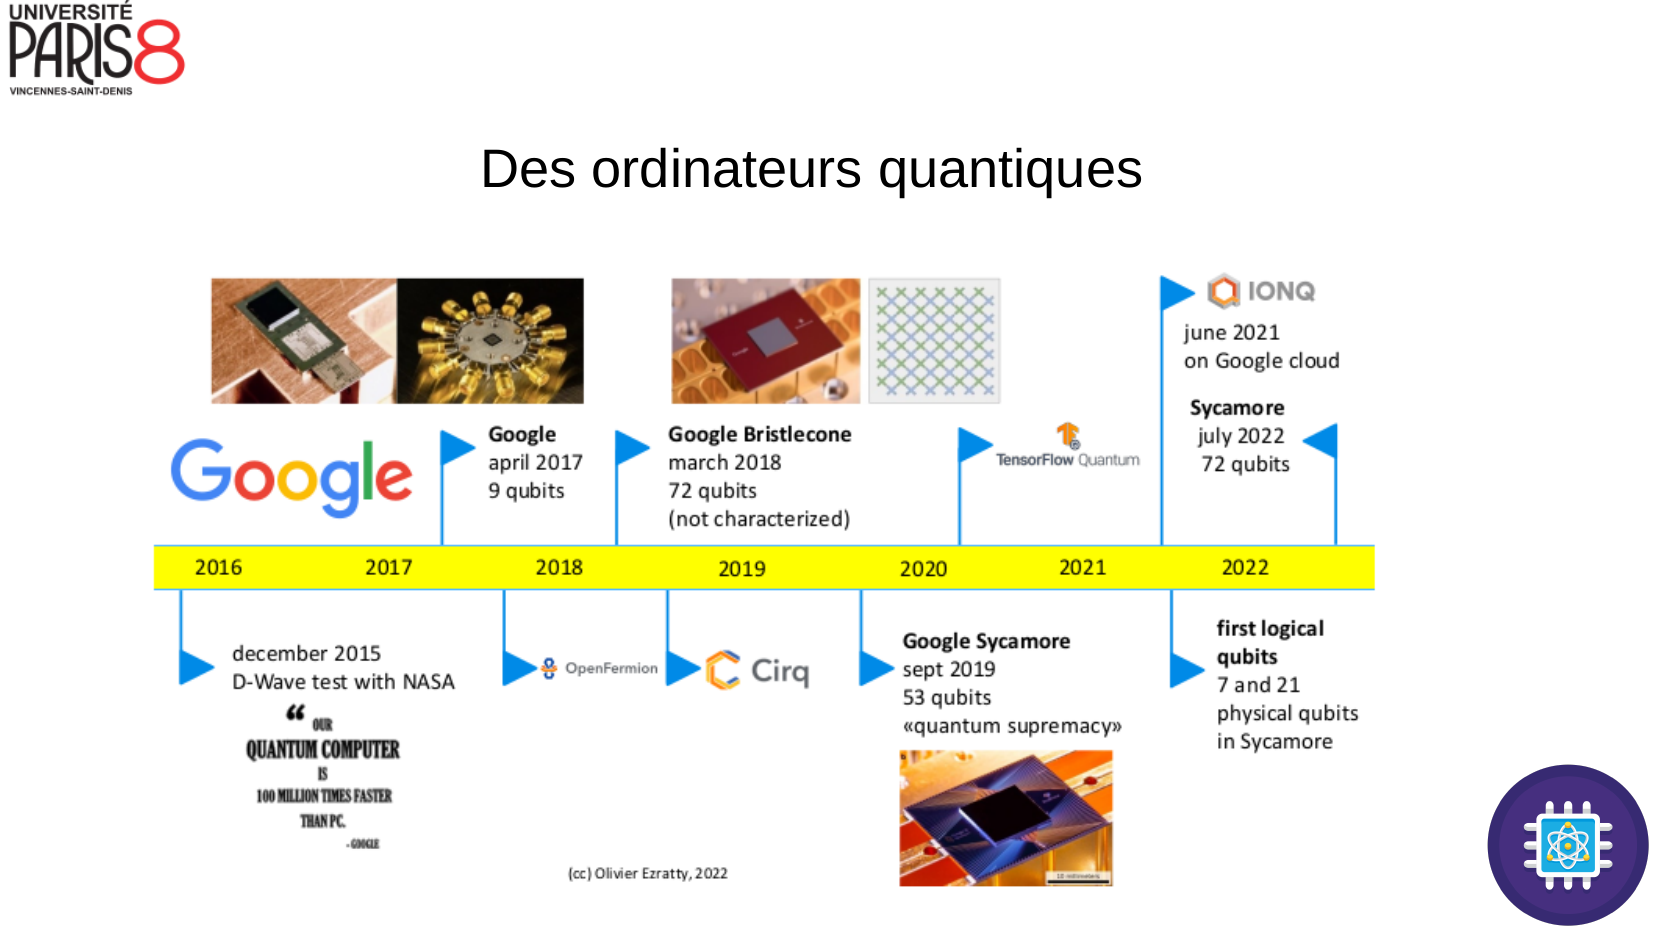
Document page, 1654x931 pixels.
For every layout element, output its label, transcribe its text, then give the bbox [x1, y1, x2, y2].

picture [0, 0, 192, 100]
picture [112, 224, 1386, 896]
picture [1482, 759, 1654, 931]
title Des ordinateurs quantiques [86, 112, 1538, 226]
